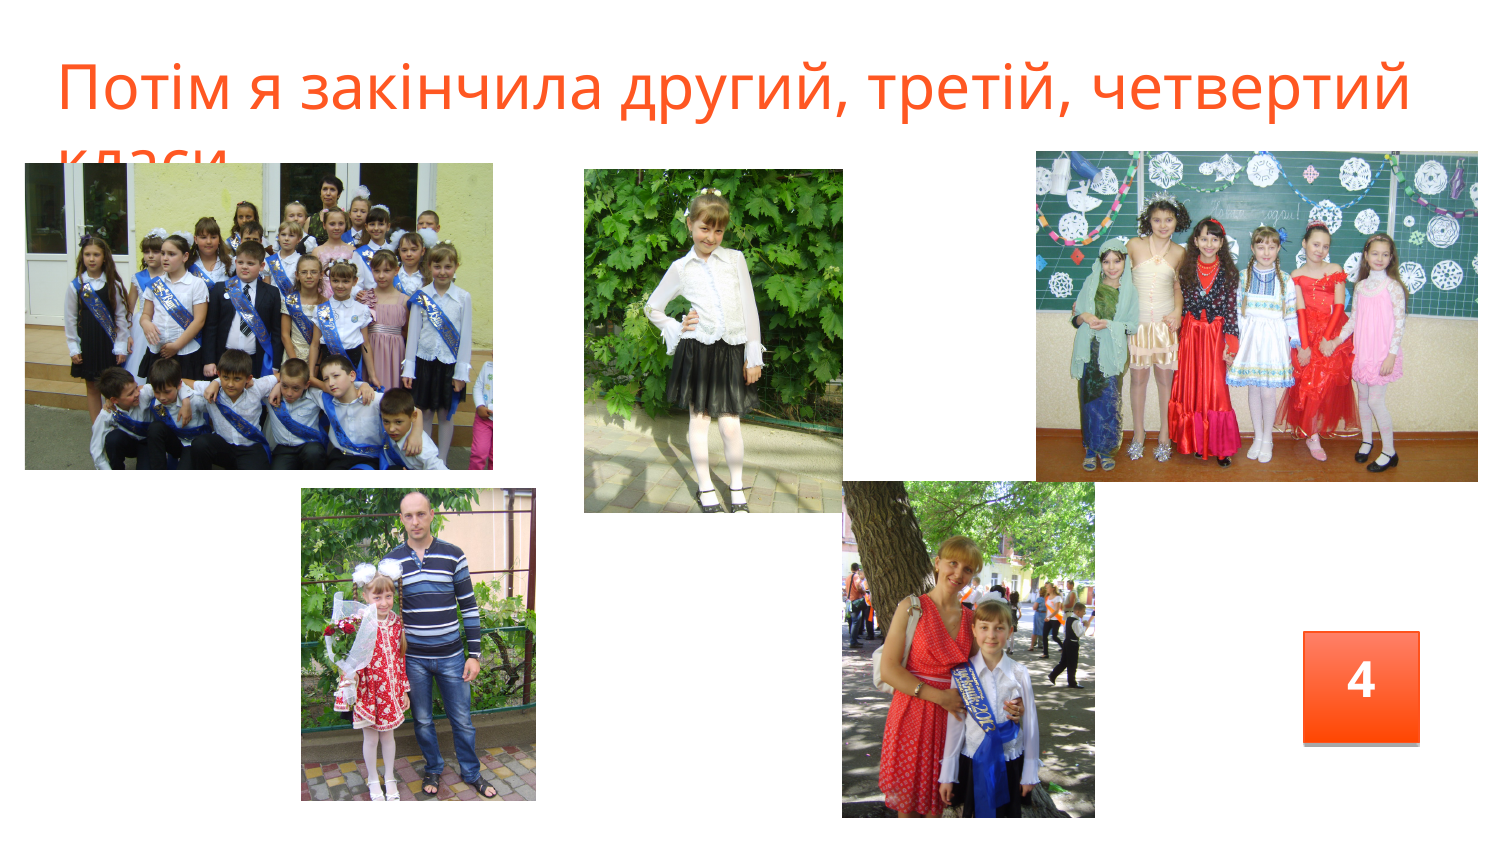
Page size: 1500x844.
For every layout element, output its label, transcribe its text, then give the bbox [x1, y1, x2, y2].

picture [301, 488, 536, 801]
title Потім я закінчила другий, третій, четвертий класи [41, 31, 1440, 126]
text_box 4 [1304, 632, 1419, 743]
picture [584, 151, 1478, 818]
picture [24, 163, 493, 470]
